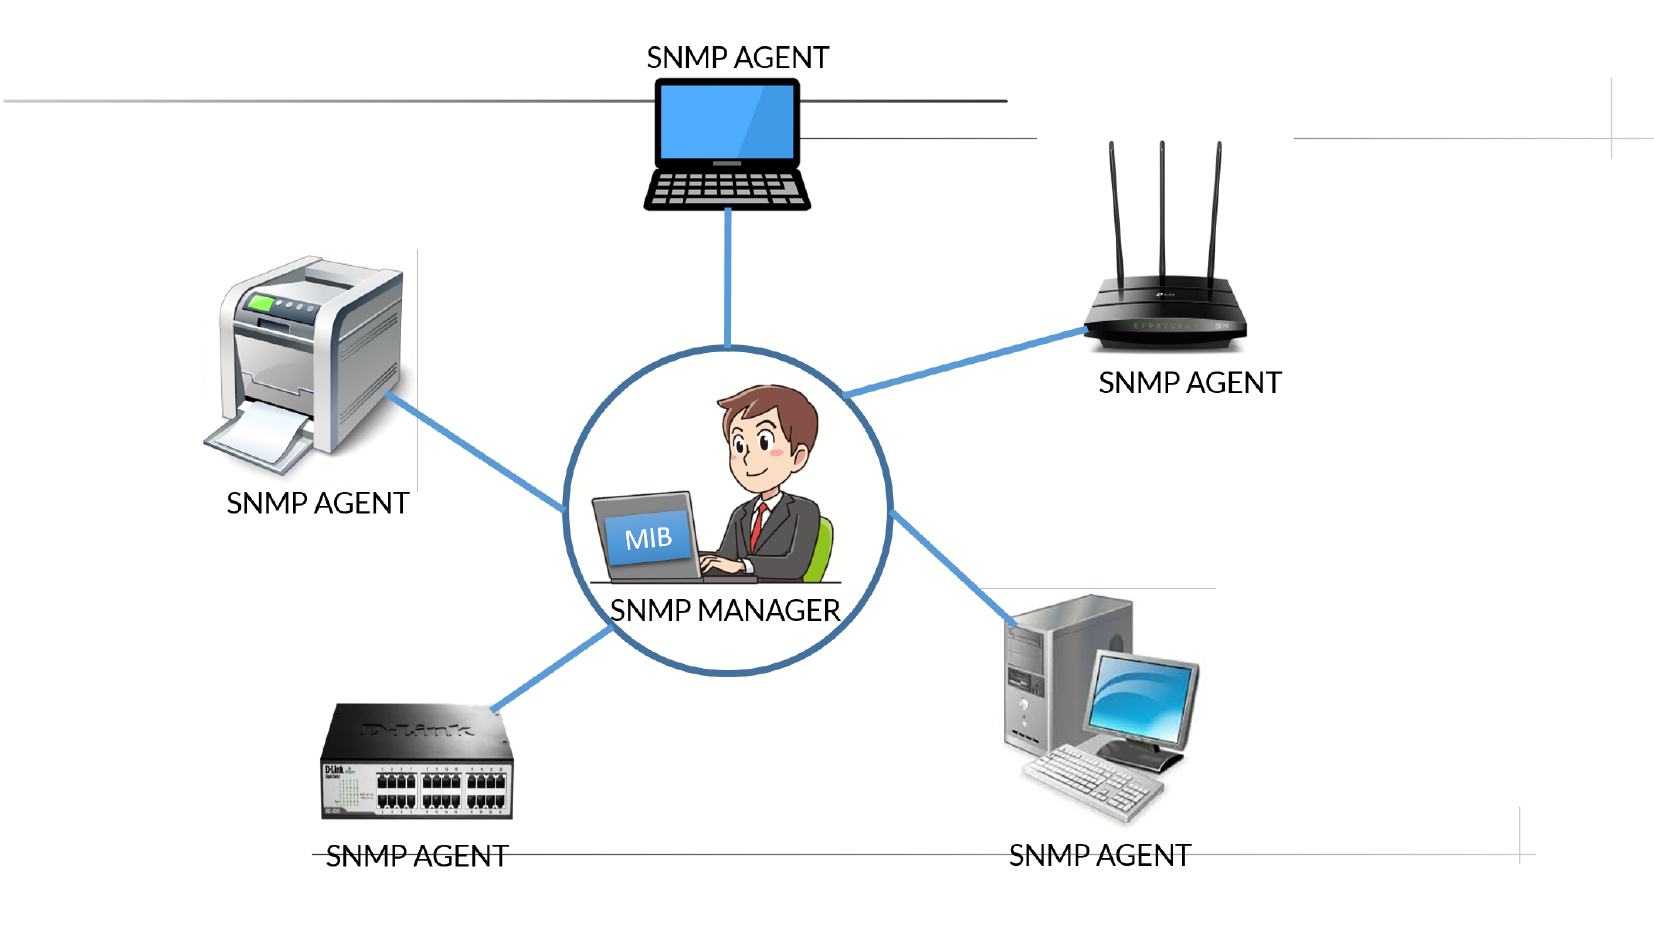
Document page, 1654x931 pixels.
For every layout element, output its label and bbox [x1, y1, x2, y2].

picture [197, 29, 1300, 890]
